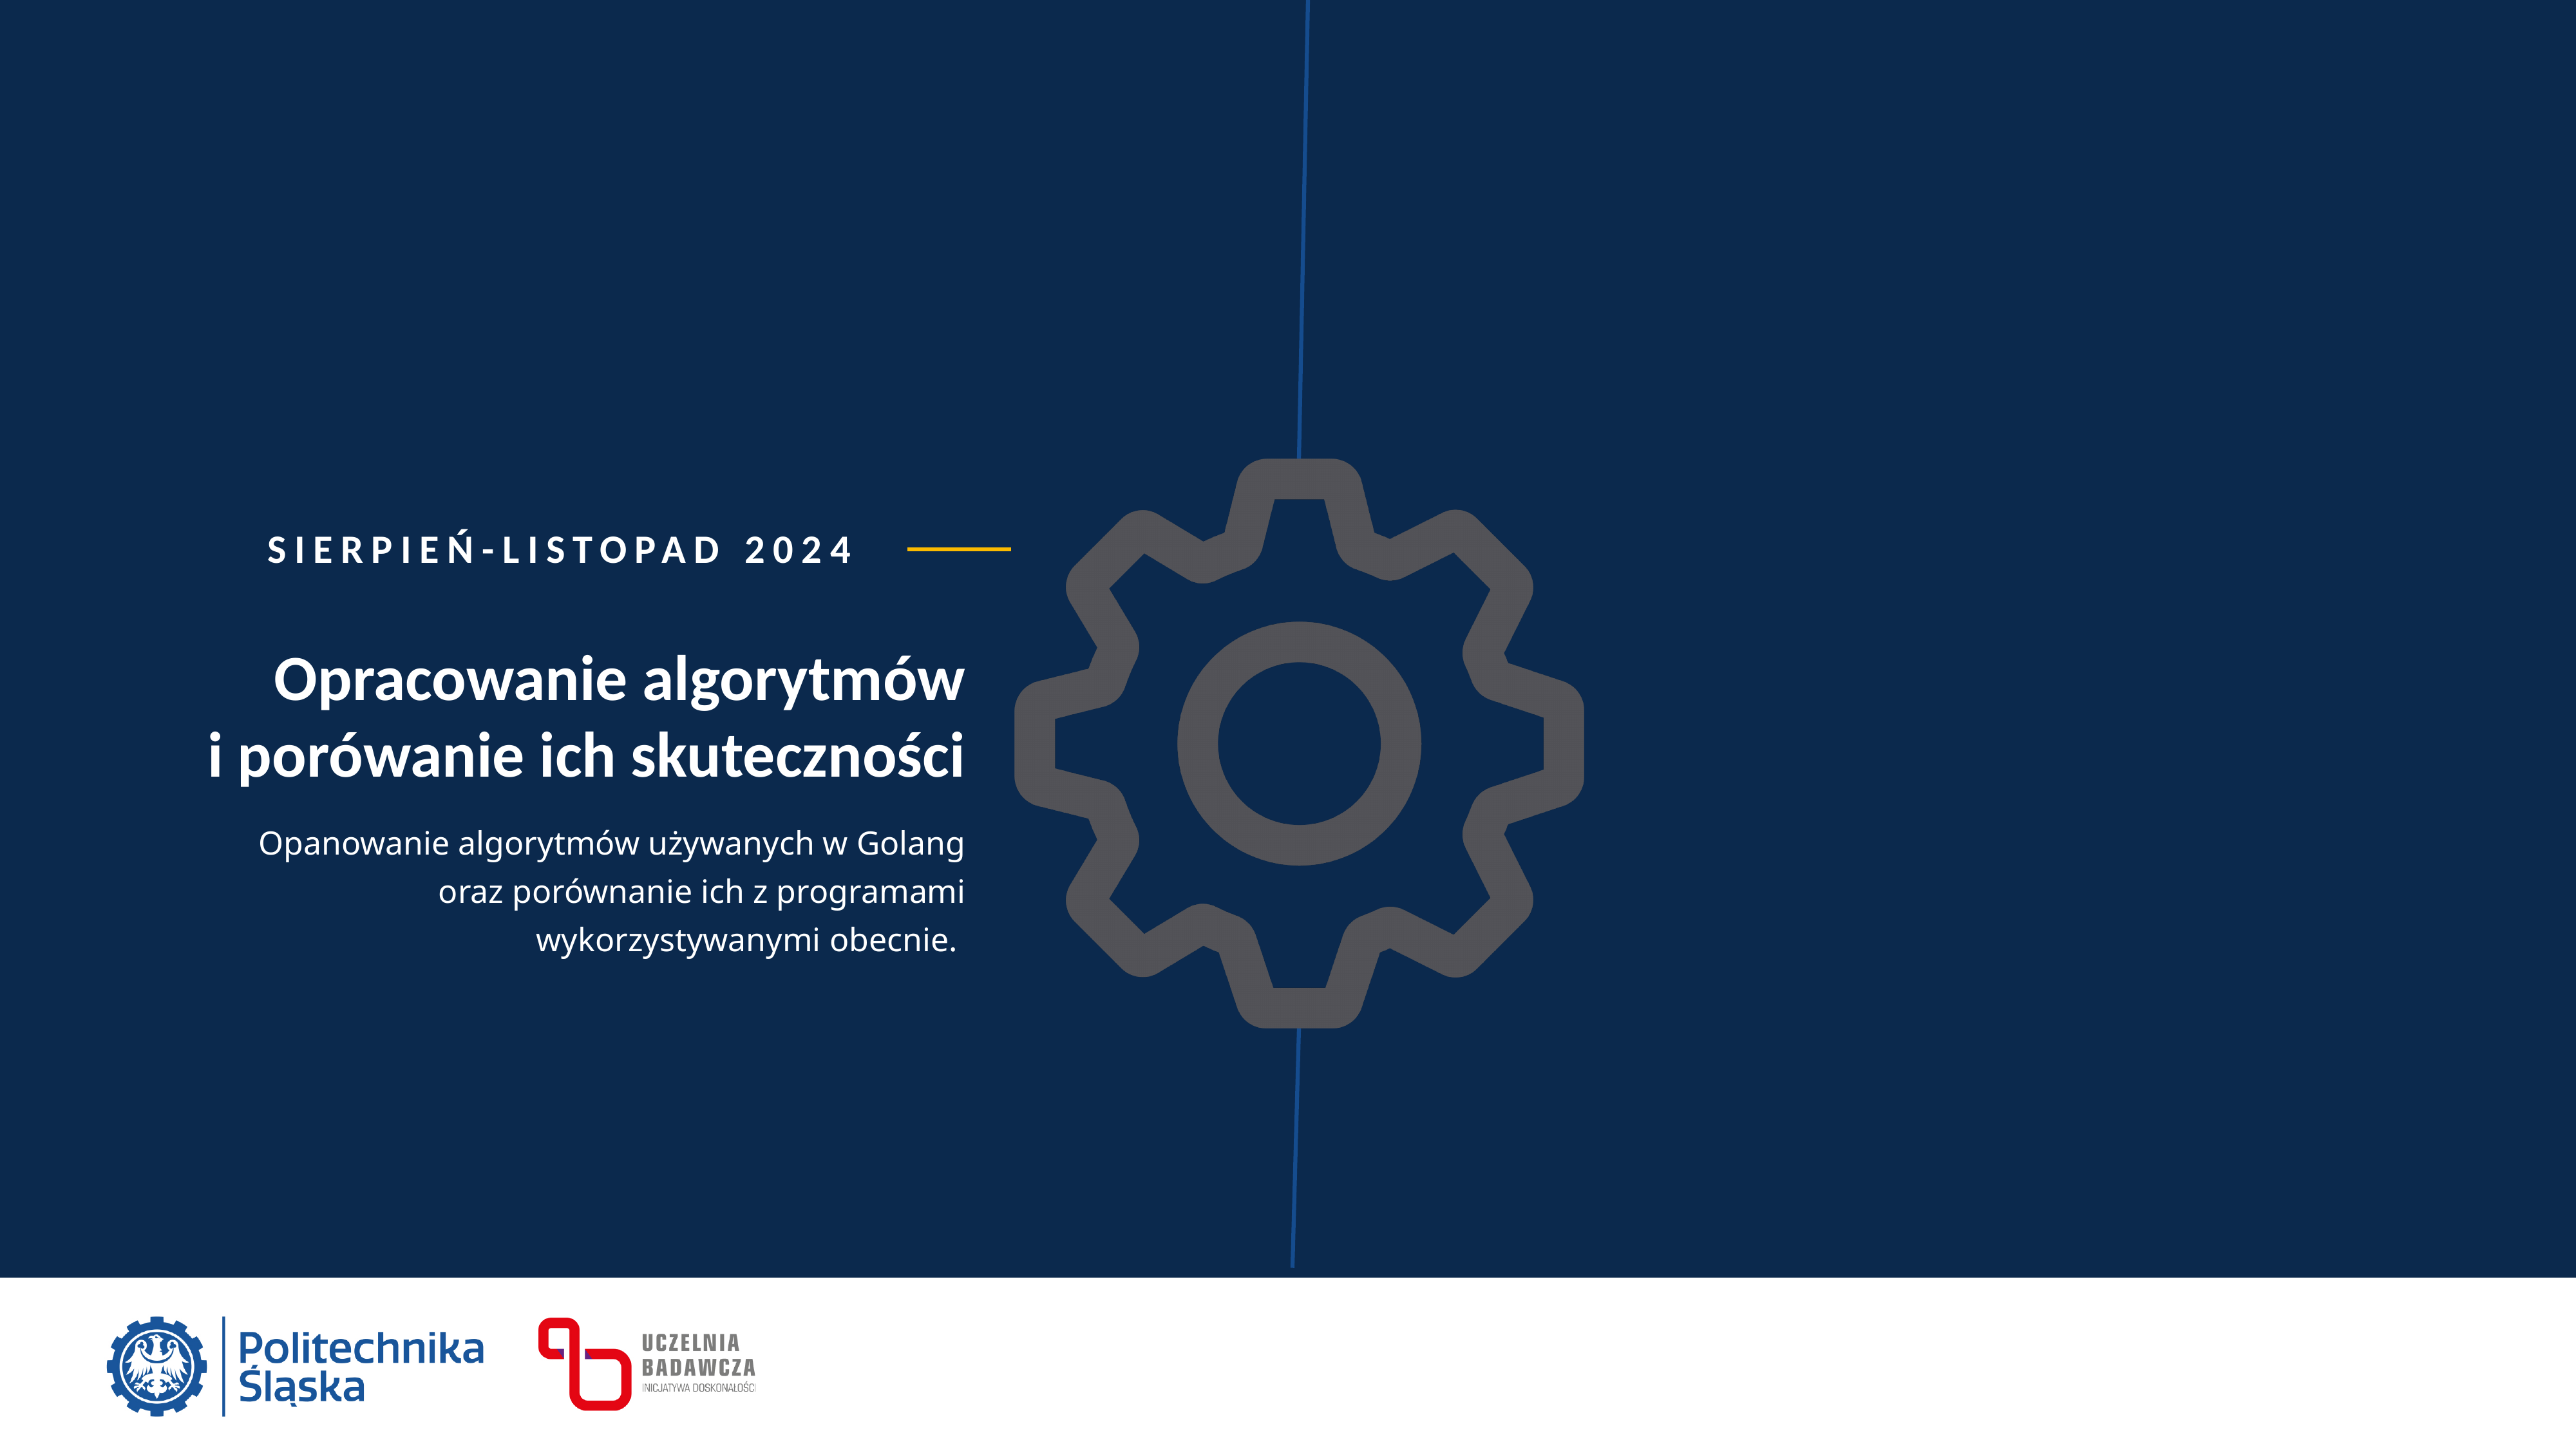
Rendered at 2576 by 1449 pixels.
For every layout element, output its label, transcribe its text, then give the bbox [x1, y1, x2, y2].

text_box Opracowanie algorytmów i porówanie ich skuteczności [187, 636, 967, 790]
text_box Opanowanie algorytmów używanych w Golang oraz porównanie ich z programami wykorzystywanymi obecnie. [236, 813, 967, 958]
picture [0, 0, 2576, 1449]
text_box SIERPIEŃ-LISTOPAD 2024 [144, 522, 852, 571]
